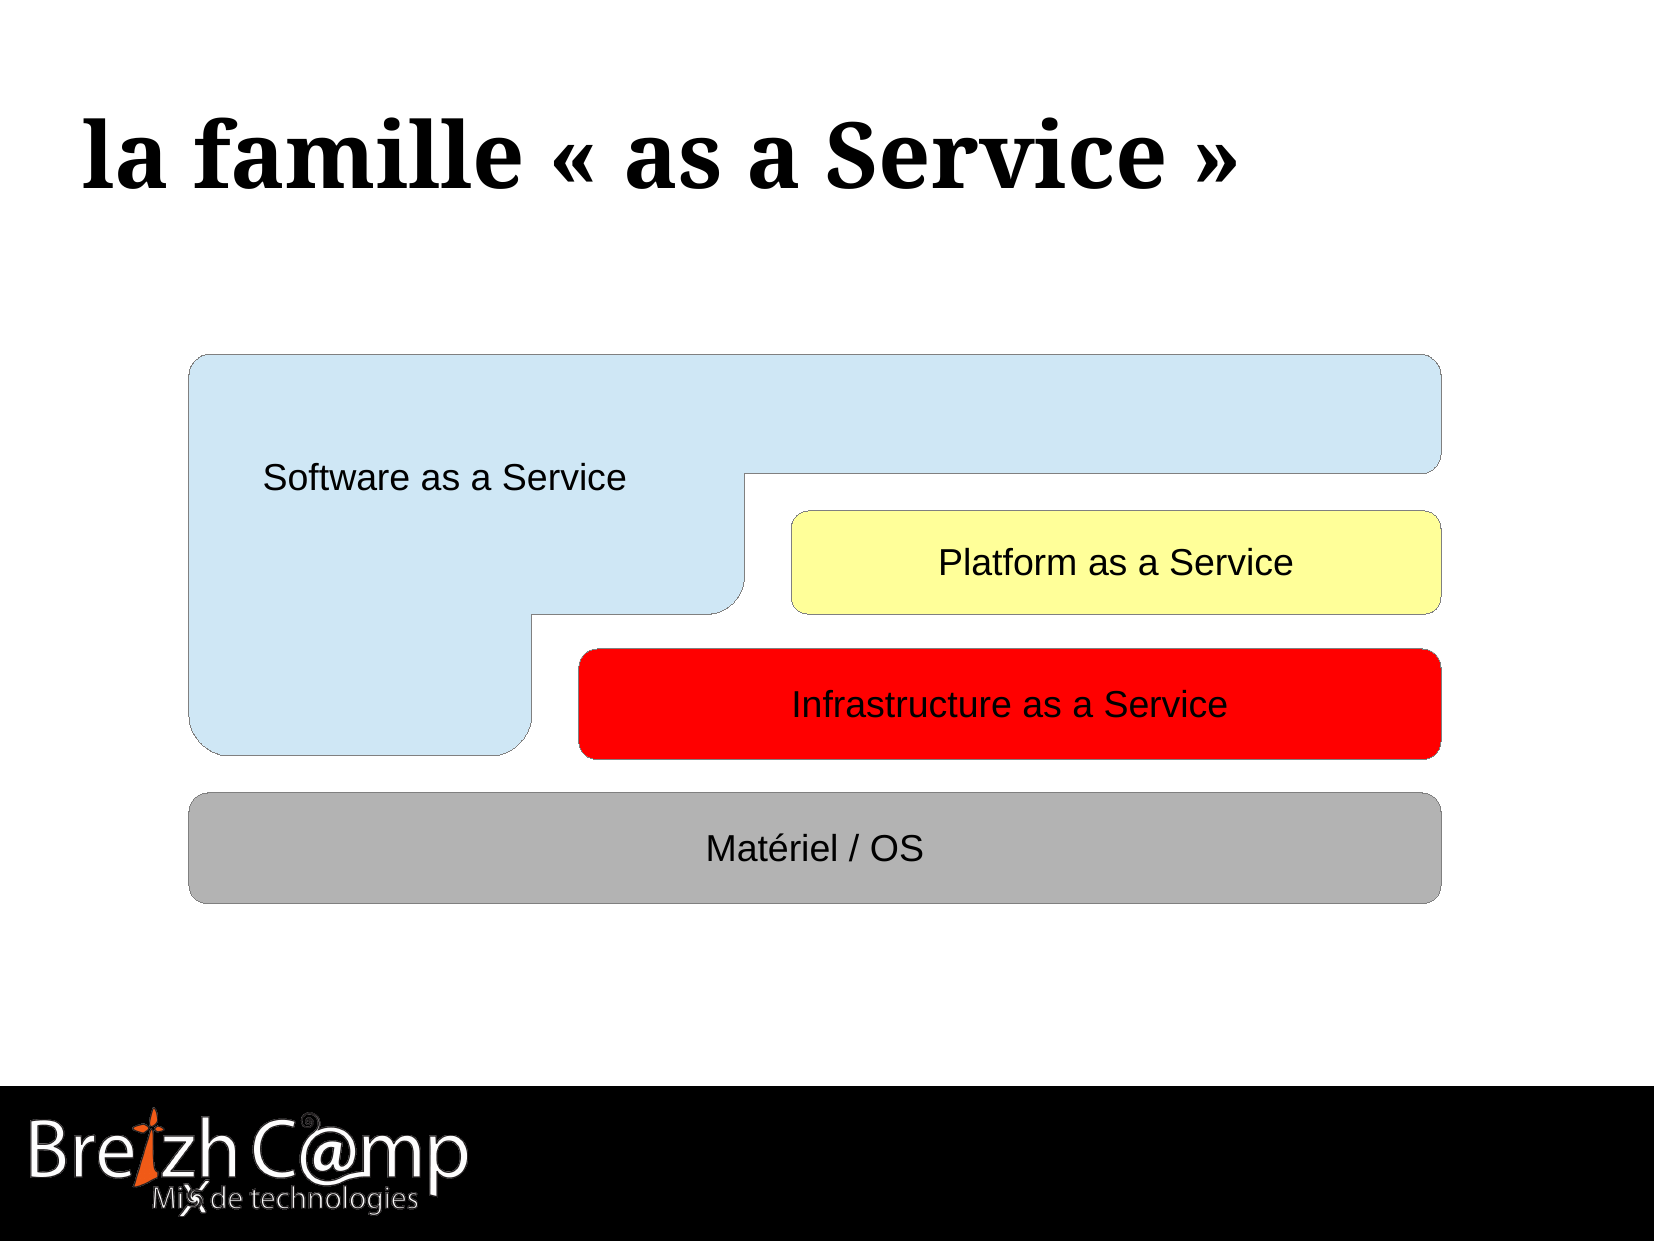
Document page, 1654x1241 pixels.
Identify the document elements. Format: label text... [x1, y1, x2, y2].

text_box Matériel / OS [188, 792, 1442, 904]
picture [30, 1107, 468, 1217]
text_box Software as a Service [248, 448, 733, 506]
title la famille « as a Service » [82, 49, 1571, 257]
text_box Infrastructure as a Service [578, 648, 1442, 760]
text_box Platform as a Service [791, 510, 1442, 615]
text_box [188, 354, 1442, 756]
